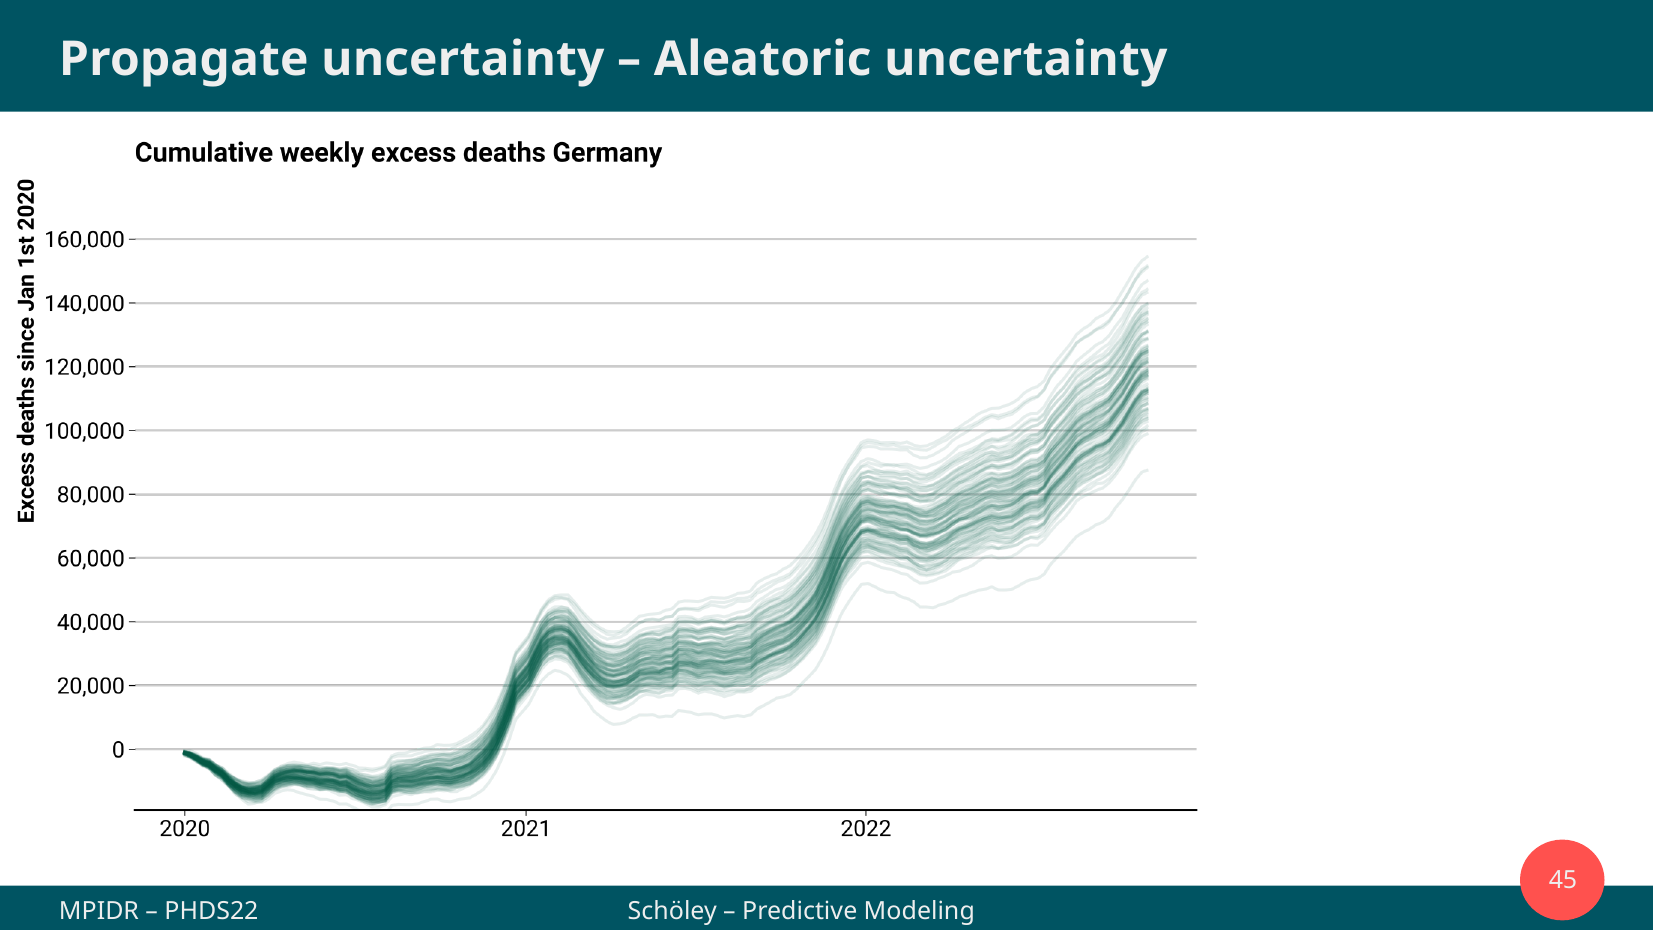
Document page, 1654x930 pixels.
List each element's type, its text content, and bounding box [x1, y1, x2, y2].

title Propagate uncertainty – Aleatoric uncertainty [58, 0, 1594, 117]
picture [6, 131, 1207, 852]
